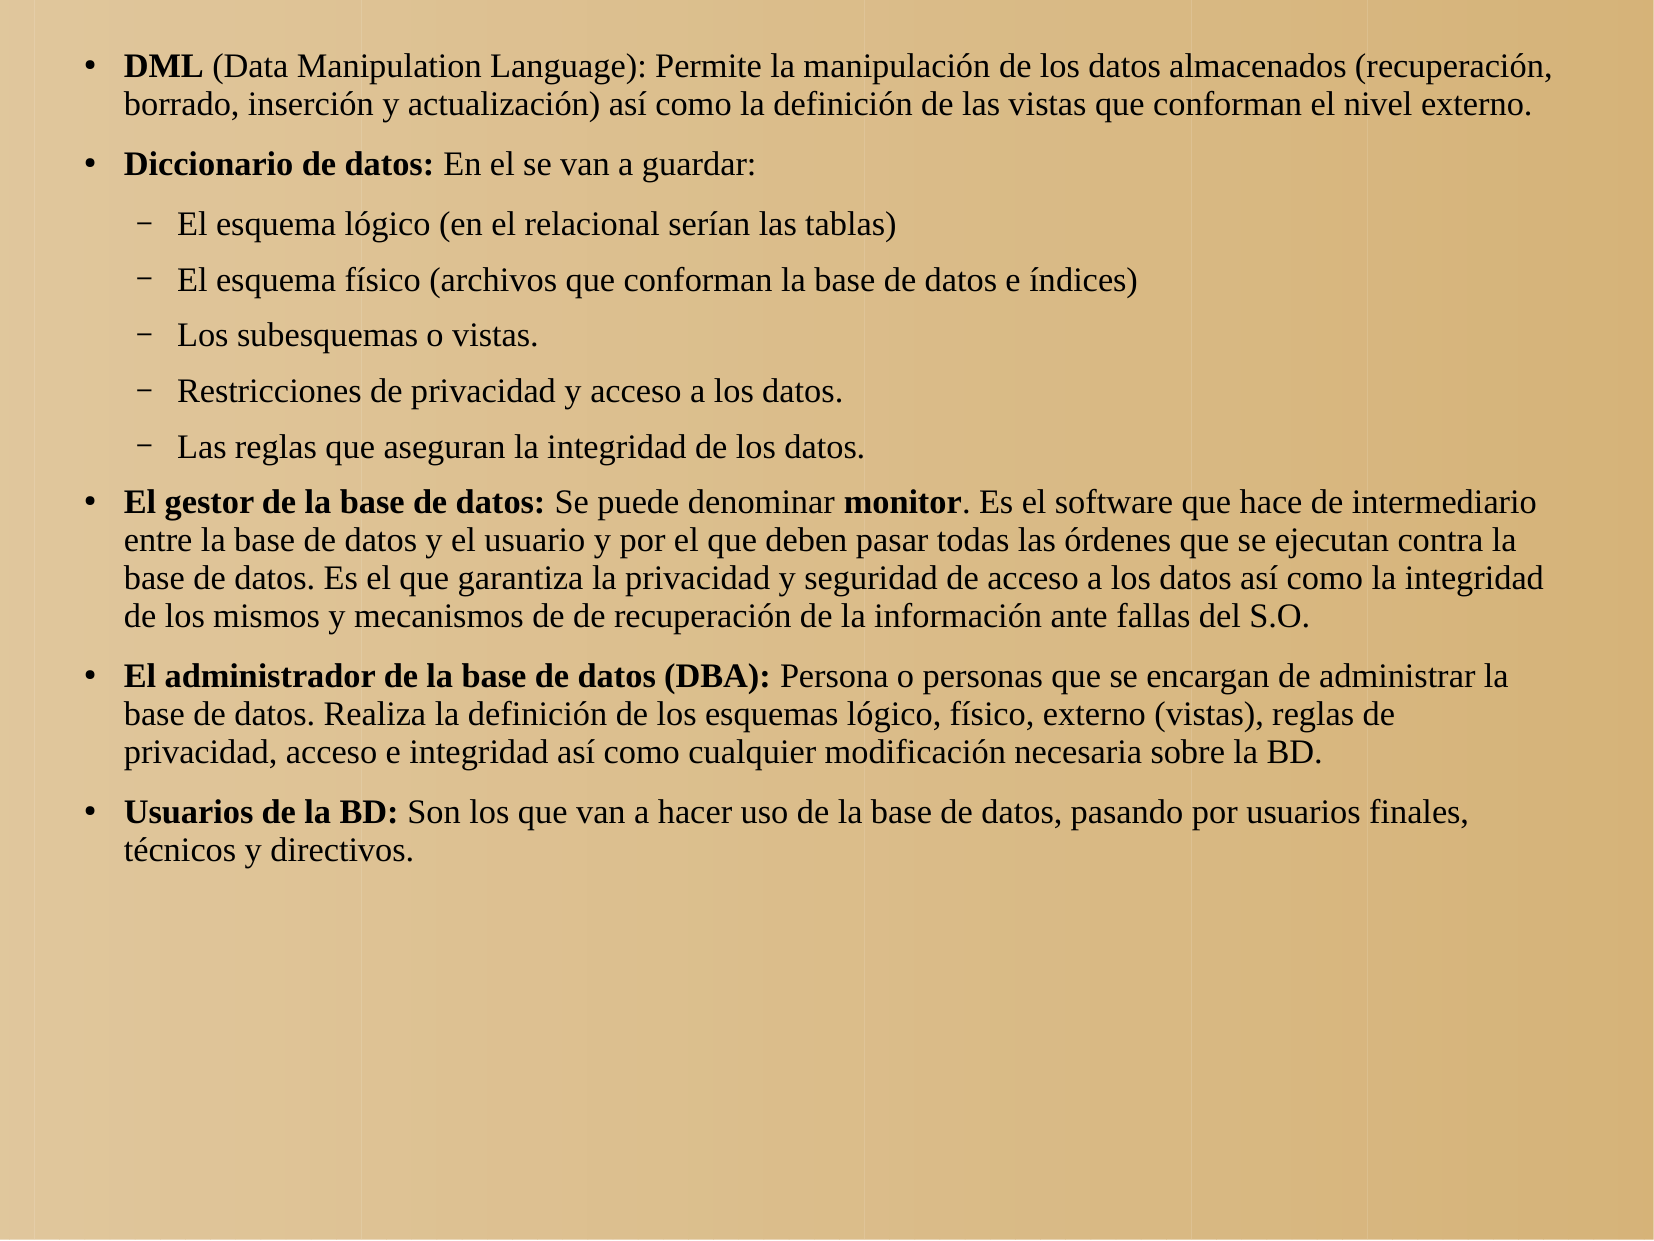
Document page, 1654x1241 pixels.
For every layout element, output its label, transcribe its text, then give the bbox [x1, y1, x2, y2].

list DML (Data Manipulation Language): Permite la manipulación de los datos almacenados (recuperación, borrado, inserción y actualización) así como la definición de las vistas que conforman el nivel externo. Diccionario de datos: En el se van a guardar: El esquema lógico (en el relacional serían las tablas) El esquema físico (archivos que conforman la base de datos e índices) Los subesquemas o vistas. Restricciones de privacidad y acceso a los datos. Las reglas que aseguran la integridad de los datos. El gestor de la base de datos: Se puede denominar monitor. Es el software que hace de intermediario entre la base de datos y el usuario y por el que deben pasar todas las órdenes que se ejecutan contra la base de datos. Es el que garantiza la privacidad y seguridad de acceso a los datos así como la integridad de los mismos y mecanismos de de recuperación de la información ante fallas del S.O. El administrador de la base de datos (DBA): Persona o personas que se encargan de administrar la base de datos. Realiza la definición de los esquemas lógico, físico, externo (vistas), reglas de privacidad, acceso e integridad así como cualquier modificación necesaria sobre la BD. Usuarios de la BD: Son los que van a hacer uso de la base de datos, pasando por usuarios finales, técnicos y directivos. [70, 47, 1560, 922]
